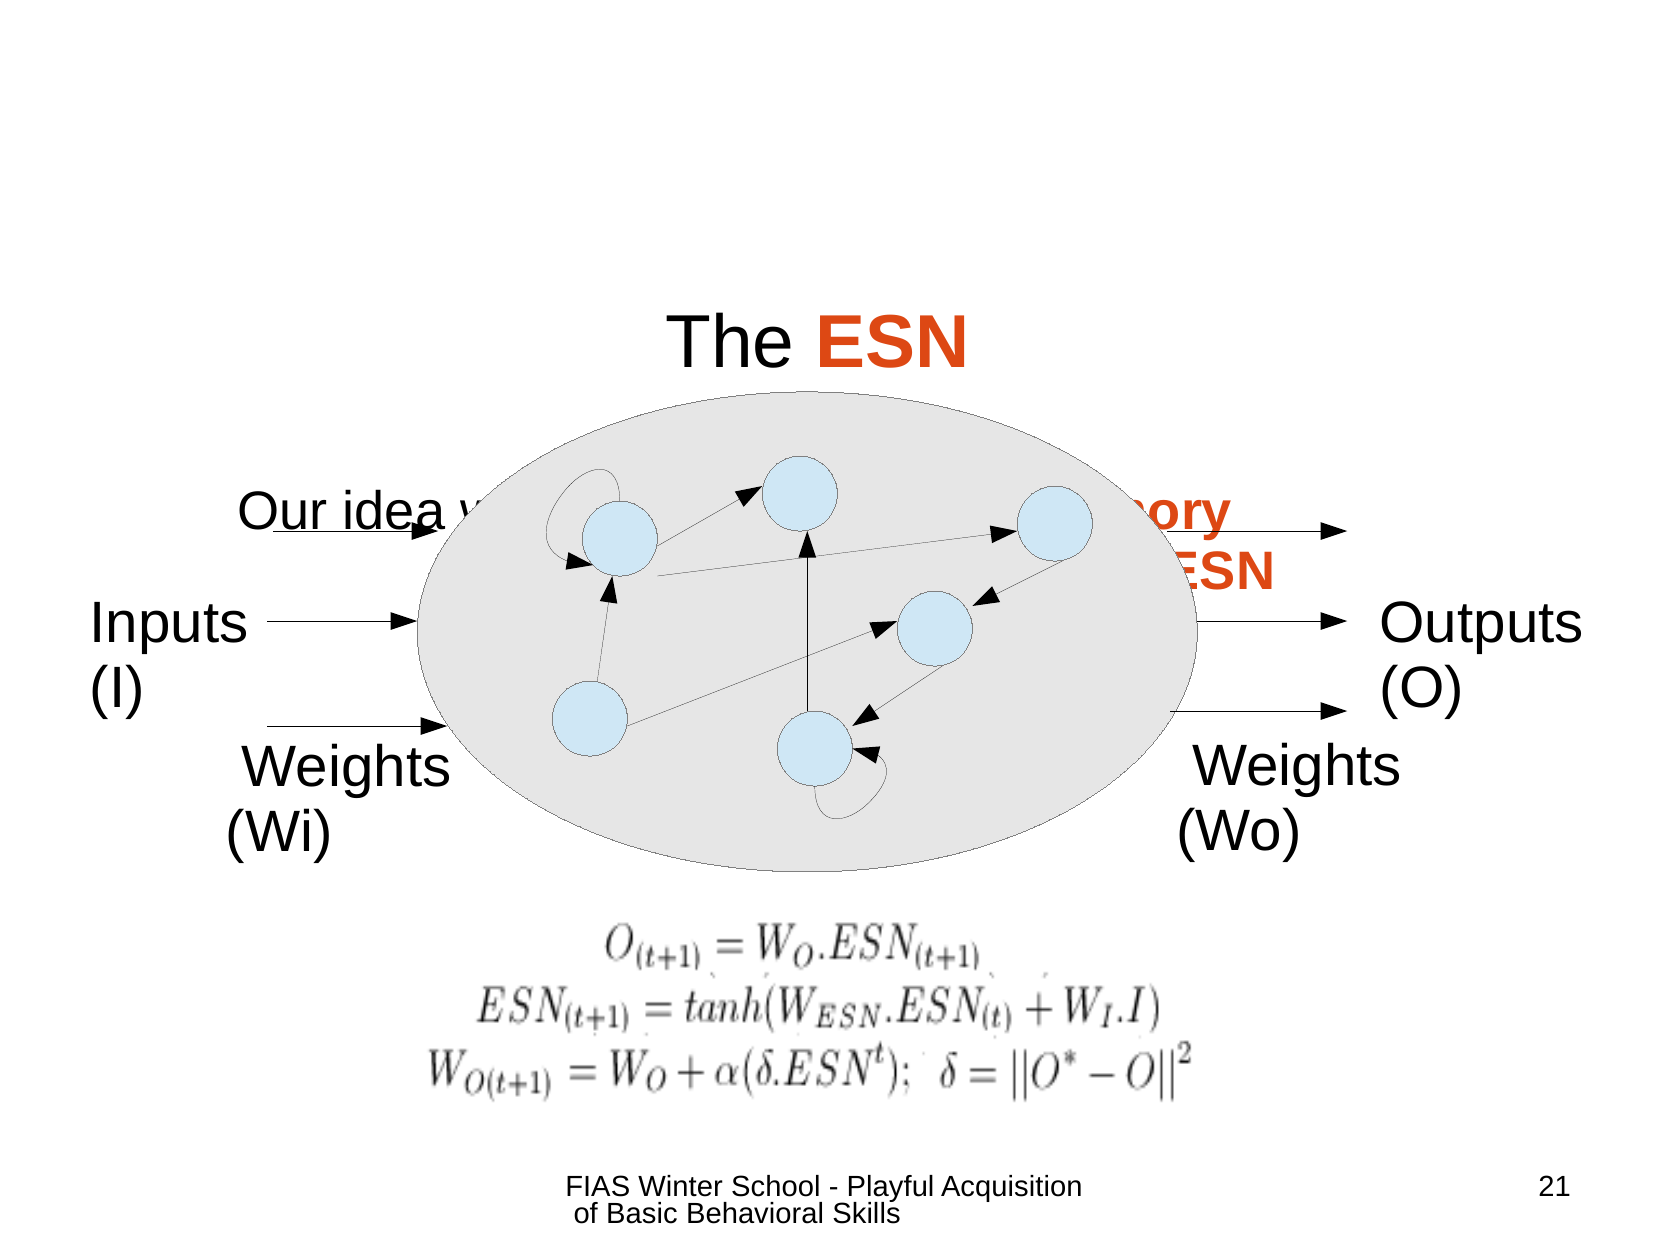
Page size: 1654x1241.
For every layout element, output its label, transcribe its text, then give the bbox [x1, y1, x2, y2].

text_box Outputs (O) [1365, 582, 1654, 727]
picture [404, 902, 1215, 1149]
text_box [425, 392, 1198, 872]
text_box Weights (Wi) [210, 726, 484, 871]
text_box Weights (Wo) [1161, 725, 1435, 871]
text_box The ESN [630, 292, 1006, 392]
text_box Our idea were to add long term memory to do that, we used an ESN [1111, 480, 1654, 662]
text_box Our idea were to add long term memory to do that, we used an ESN [225, 480, 504, 582]
text_box Inputs (I) [75, 582, 451, 727]
